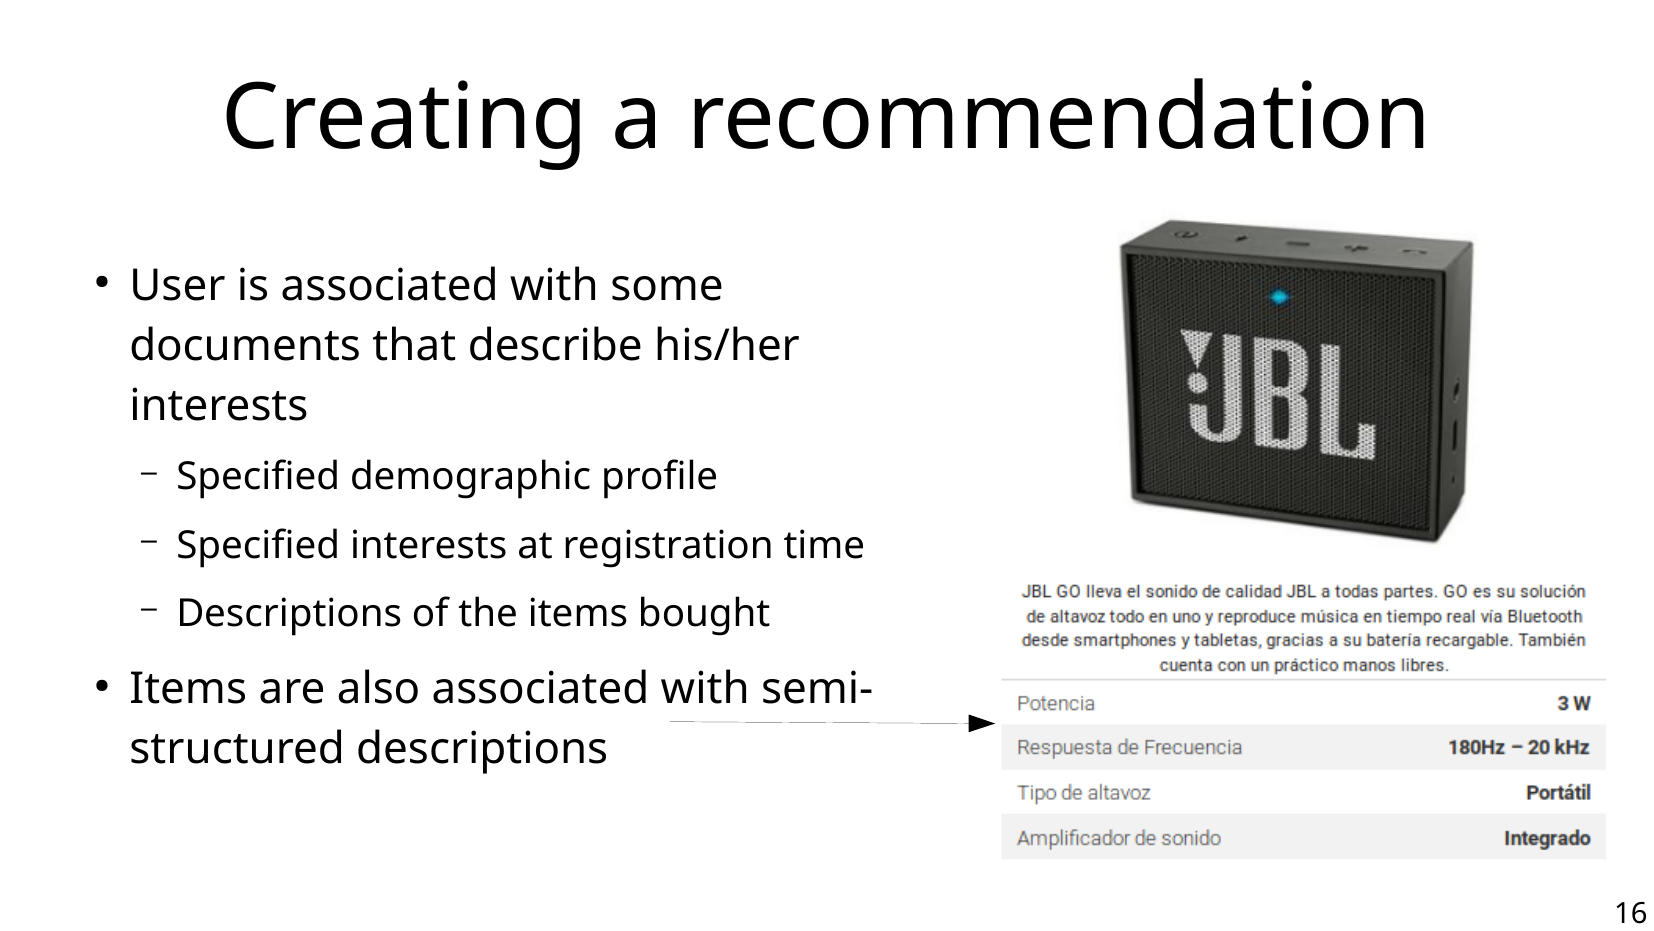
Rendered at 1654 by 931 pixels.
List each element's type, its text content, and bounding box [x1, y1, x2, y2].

picture [997, 186, 1611, 872]
list User is associated with some documents that describe his/her interests Specified demographic profile Specified interests at registration time Descriptions of the items bought Items are also associated with semi-structured descriptions [82, 253, 938, 793]
title Creating a recommendation [82, 1, 1571, 226]
